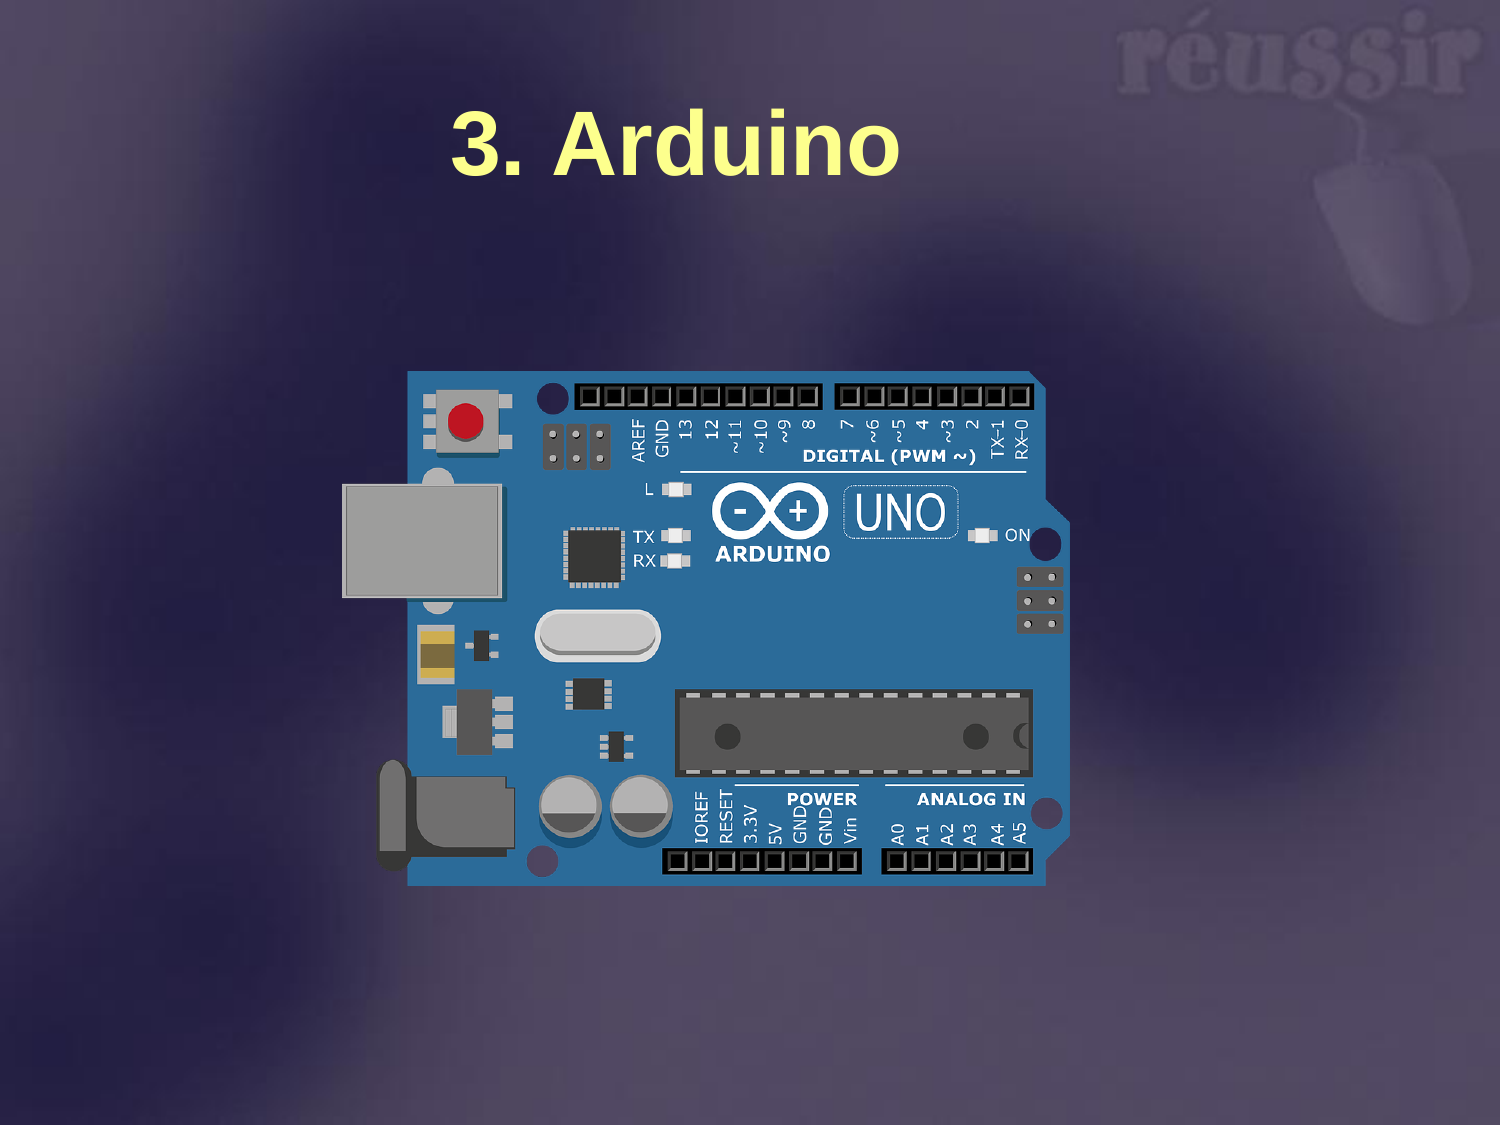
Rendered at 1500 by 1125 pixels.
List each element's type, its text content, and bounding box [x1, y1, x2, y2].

title 3. Arduino [75, 45, 1426, 233]
picture [0, 0, 1500, 1125]
